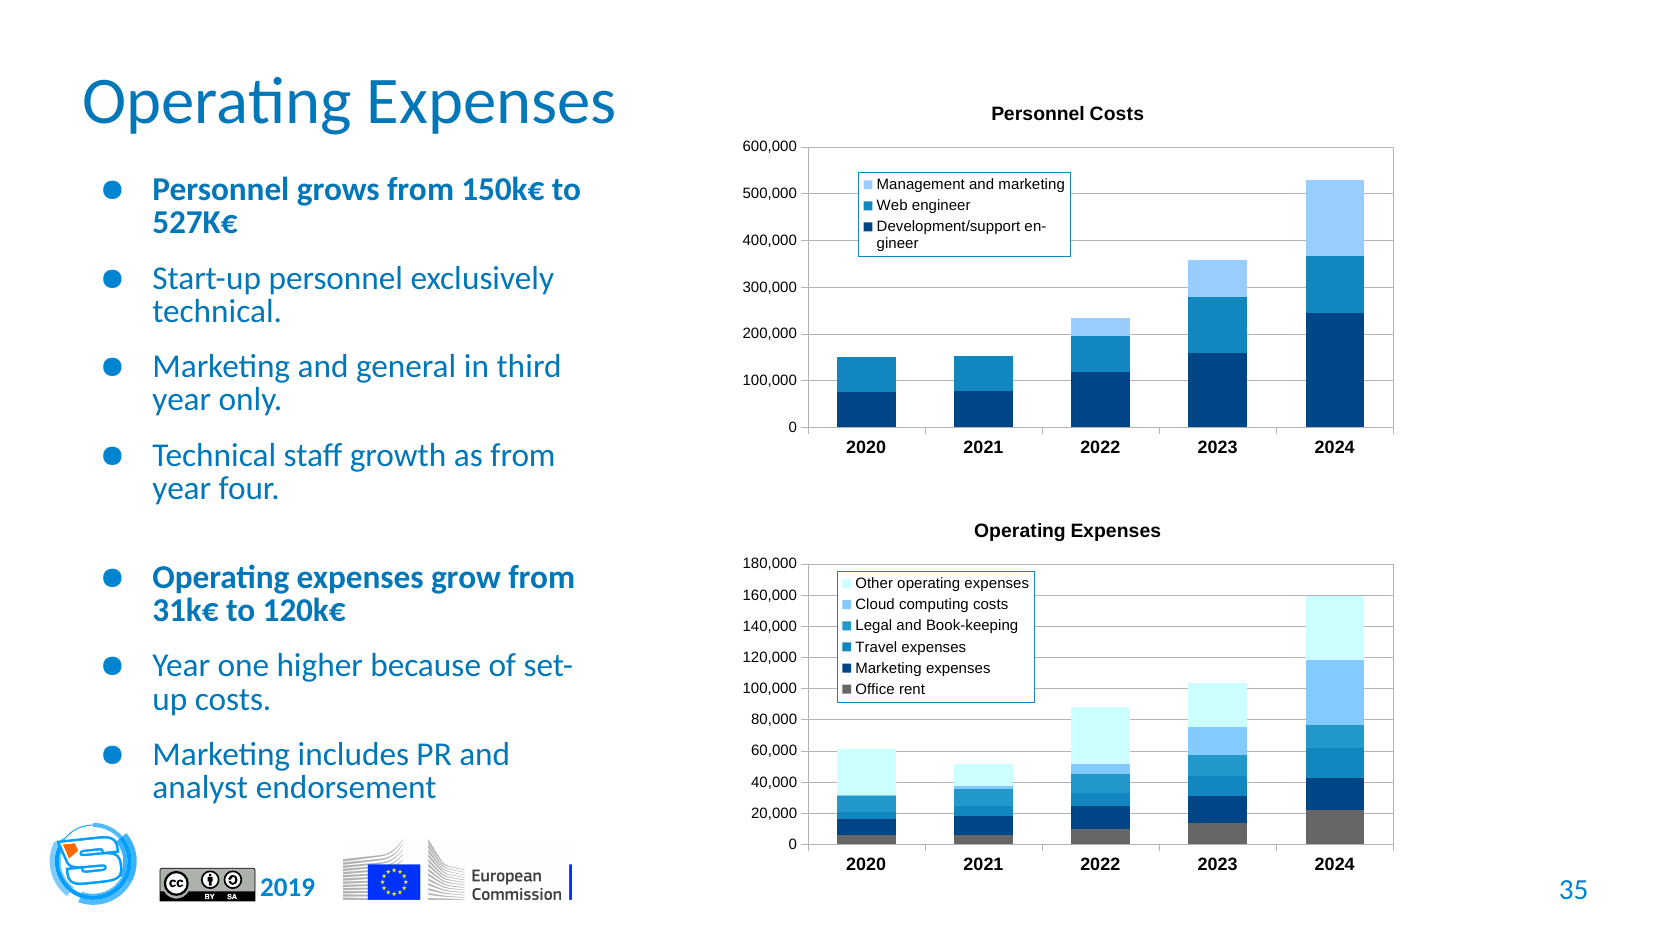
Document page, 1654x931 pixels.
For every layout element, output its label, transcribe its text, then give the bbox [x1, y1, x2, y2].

title Operating Expenses [82, 73, 1563, 145]
list Personnel grows from 150k€ to 527K€ Start-up personnel exclusively technical. Marketing and general in third year only. Technical staff growth as from year four. Operating expenses grow from 31k€ to 120k€ Year one higher because of set-up costs. Marketing includes PR and analyst endorsement [84, 175, 602, 807]
picture [728, 500, 1407, 882]
picture [343, 839, 572, 900]
picture [728, 83, 1407, 465]
